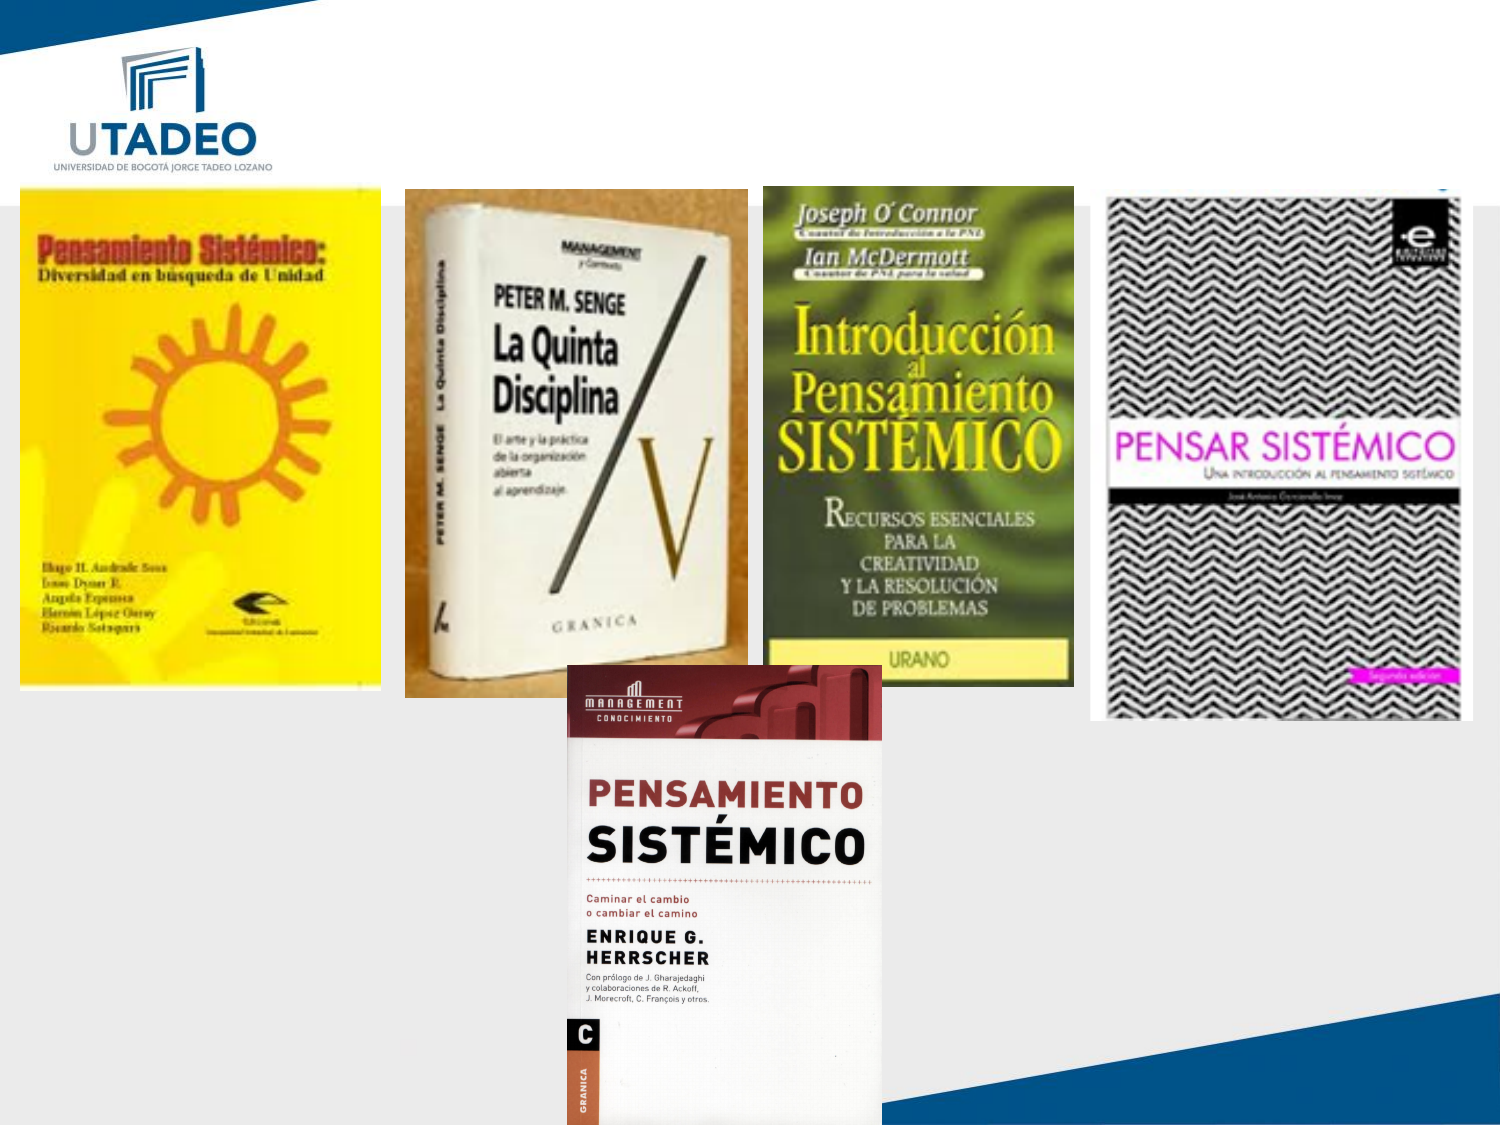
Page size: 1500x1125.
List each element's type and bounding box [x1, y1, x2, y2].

picture [20, 182, 381, 691]
text_box [75, 75, 568, 568]
picture [405, 186, 1074, 1125]
picture [1090, 189, 1474, 721]
